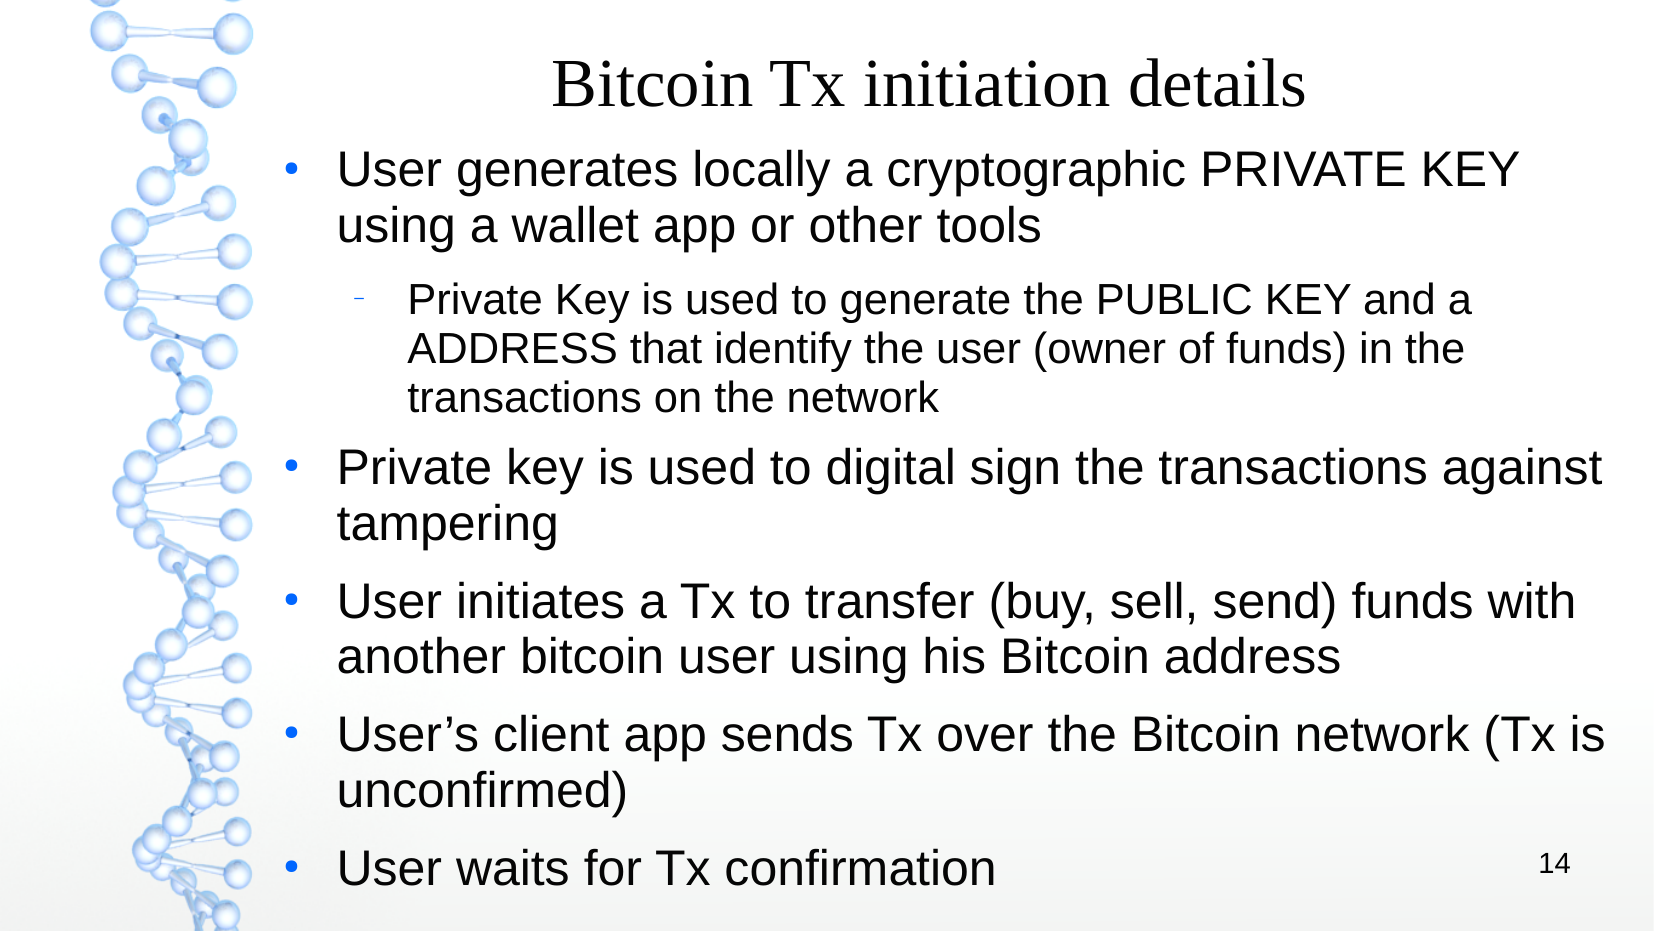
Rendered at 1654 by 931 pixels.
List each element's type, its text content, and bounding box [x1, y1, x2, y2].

list User generates locally a cryptographic PRIVATE KEY using a wallet app or other tools Private Key is used to generate the PUBLIC KEY and a ADDRESS that identify the user (owner of funds) in the transactions on the network Private key is used to digital sign the transactions against tampering User initiates a Tx to transfer (buy, sell, send) funds with another bitcoin user using his Bitcoin address User’s client app sends Tx over the Bitcoin network (Tx is unconfirmed) User waits for Tx confirmation [265, 141, 1642, 931]
title Bitcoin Tx initiation details [265, 35, 1595, 130]
picture [0, 0, 1654, 931]
